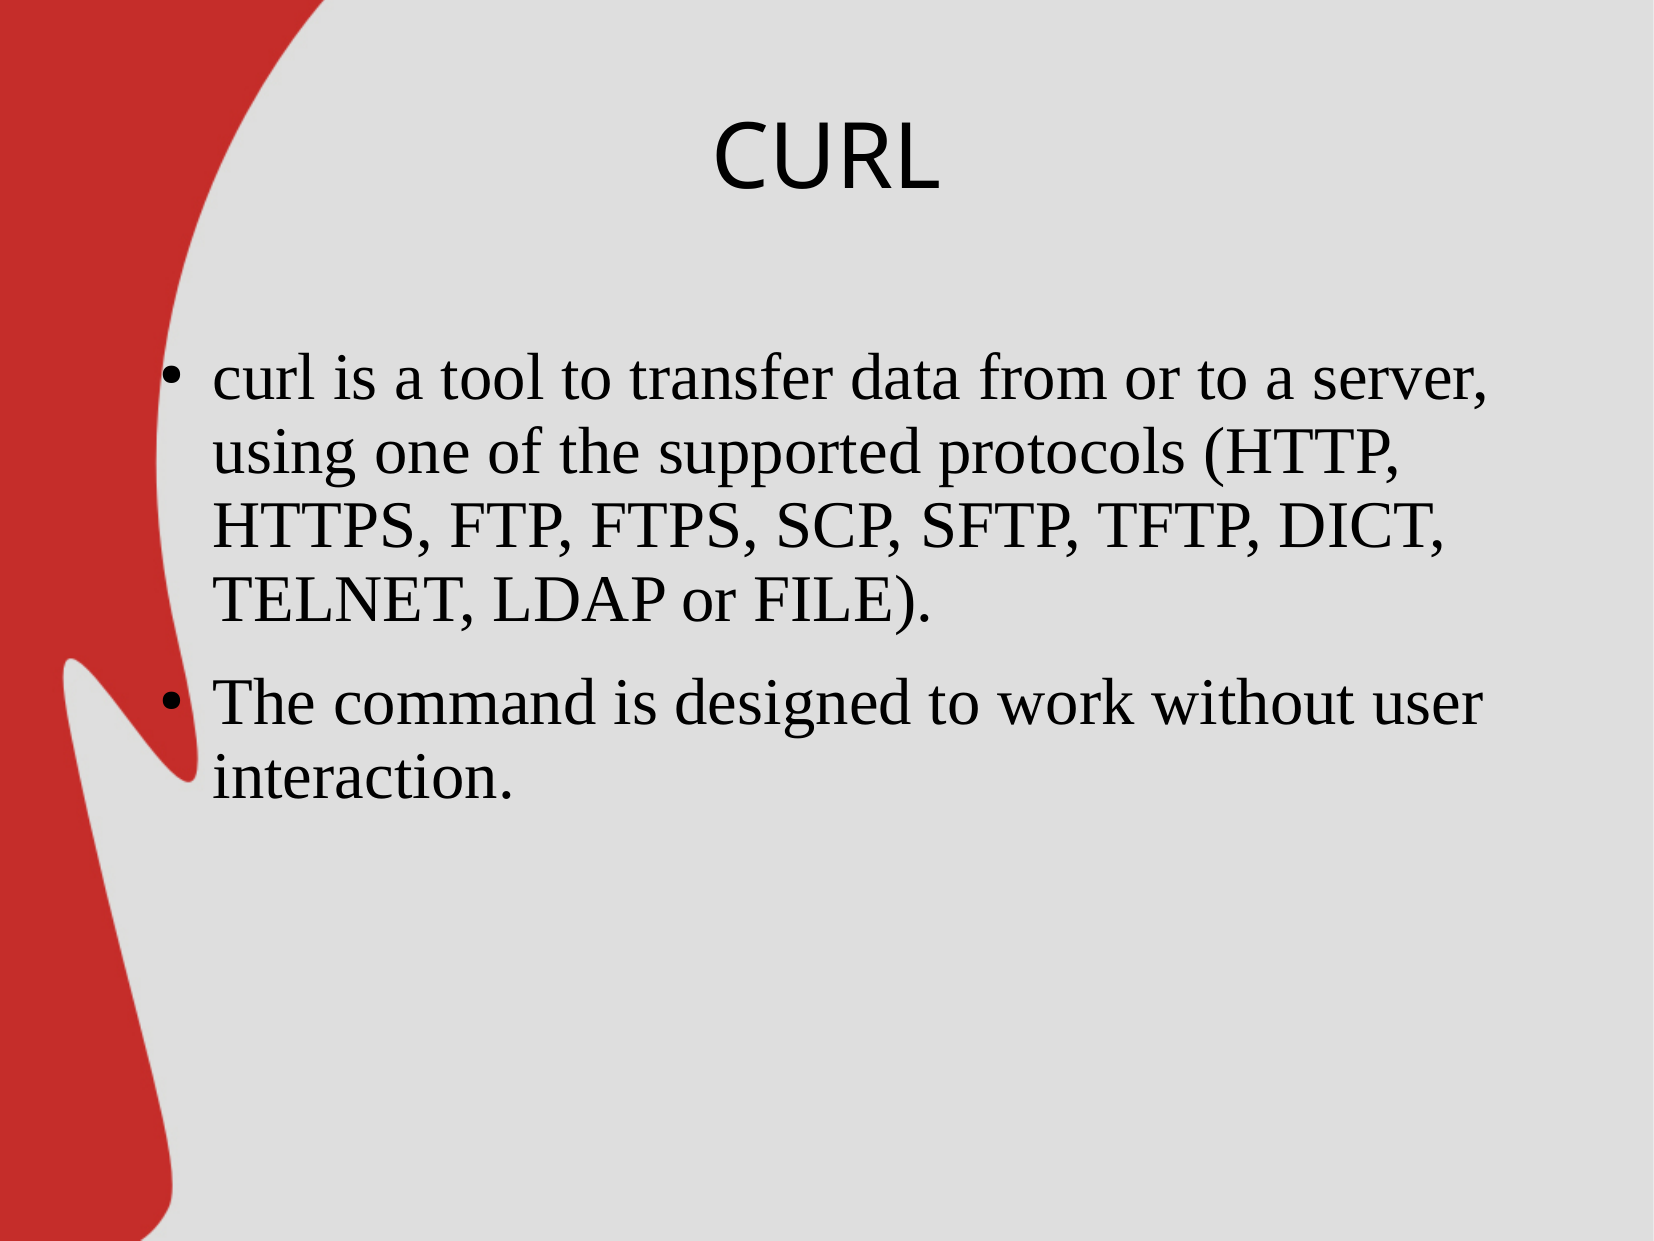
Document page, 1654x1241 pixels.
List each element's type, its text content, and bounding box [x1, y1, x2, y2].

list curl is a tool to transfer data from or to a server, using one of the supported protocols (HTTP, HTTPS, FTP, FTPS, SCP, SFTP, TFTP, DICT, TELNET, LDAP or FILE). The command is designed to work without user interaction. [141, 236, 1630, 956]
title CURL [82, 49, 1571, 257]
picture [0, 0, 1654, 1241]
